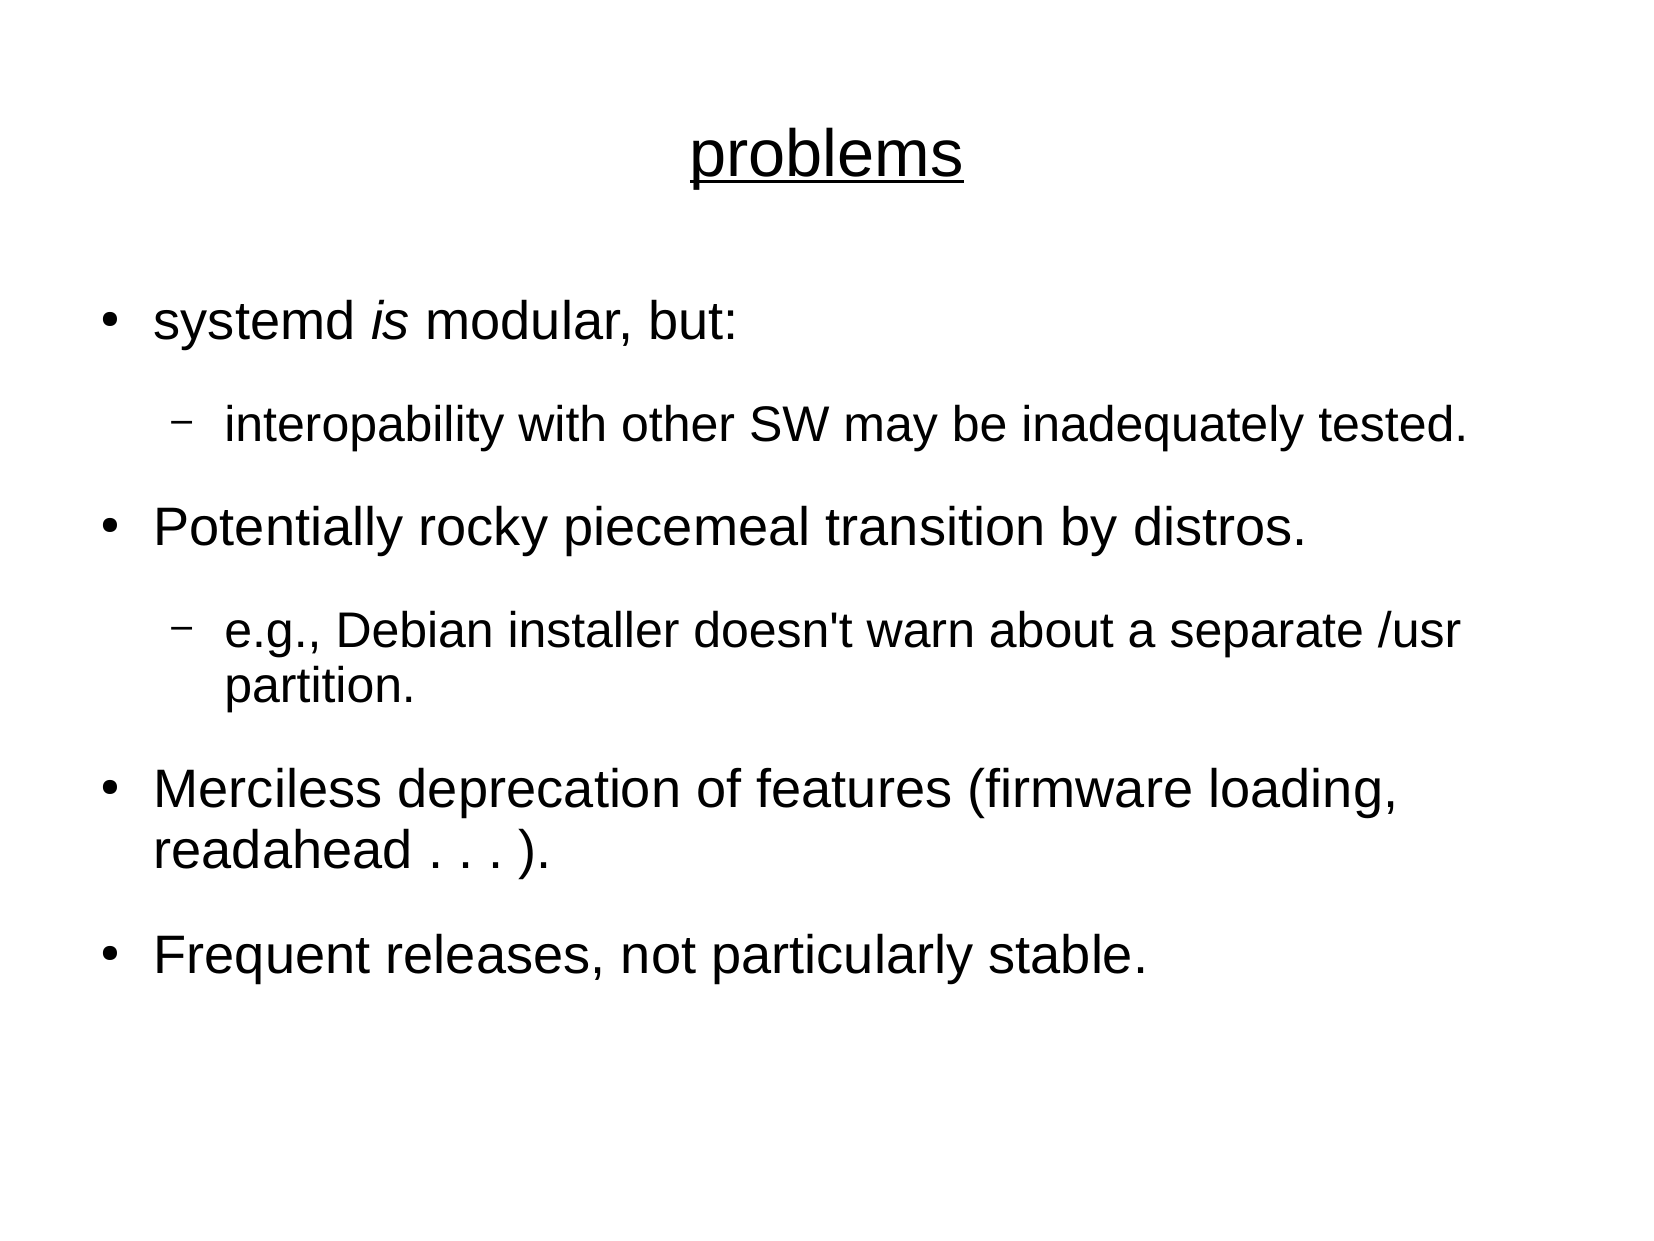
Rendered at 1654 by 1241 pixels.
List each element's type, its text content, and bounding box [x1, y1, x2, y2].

list systemd is modular, but: interopability with other SW may be inadequately tested. Potentially rocky piecemeal transition by distros. e.g., Debian installer doesn't warn about a separate /usr partition. Merciless deprecation of features (firmware loading, readahead . . . ). Frequent releases, not particularly stable. [82, 290, 1636, 1156]
title problems [82, 49, 1571, 257]
